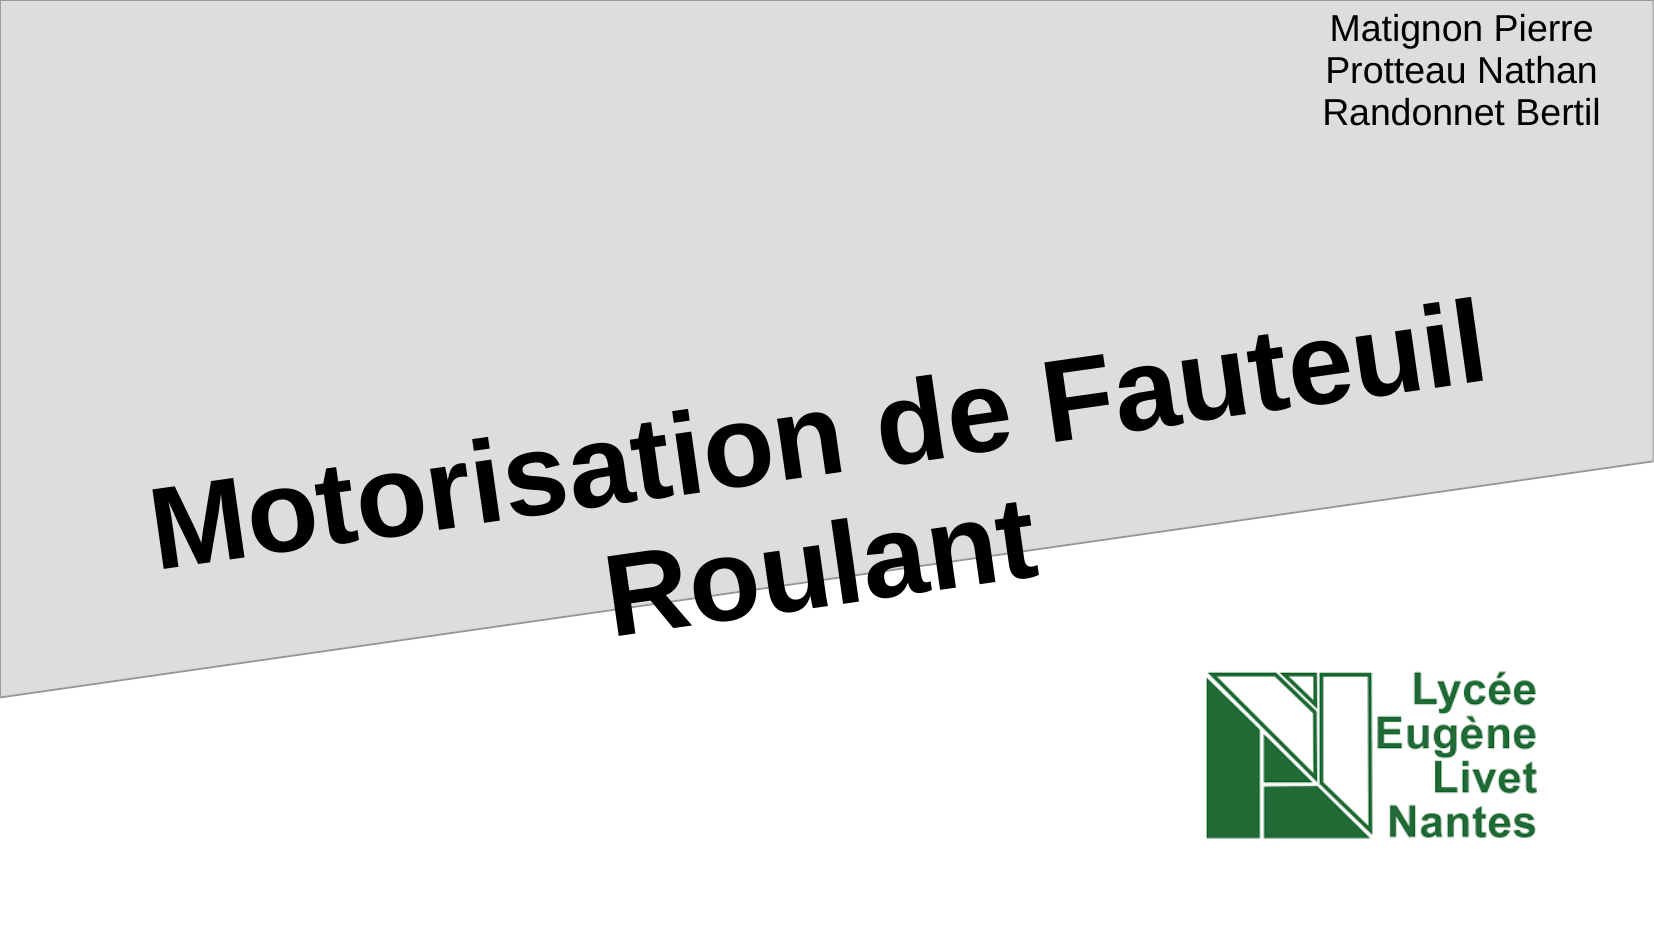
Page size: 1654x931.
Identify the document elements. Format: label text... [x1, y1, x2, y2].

text_box Matignon Pierre Protteau Nathan Randonnet Bertil [1269, 0, 1654, 141]
text_box [100, 478, 1546, 782]
title Motorisation de Fauteuil Roulant [53, 203, 1571, 800]
picture [1183, 649, 1562, 859]
